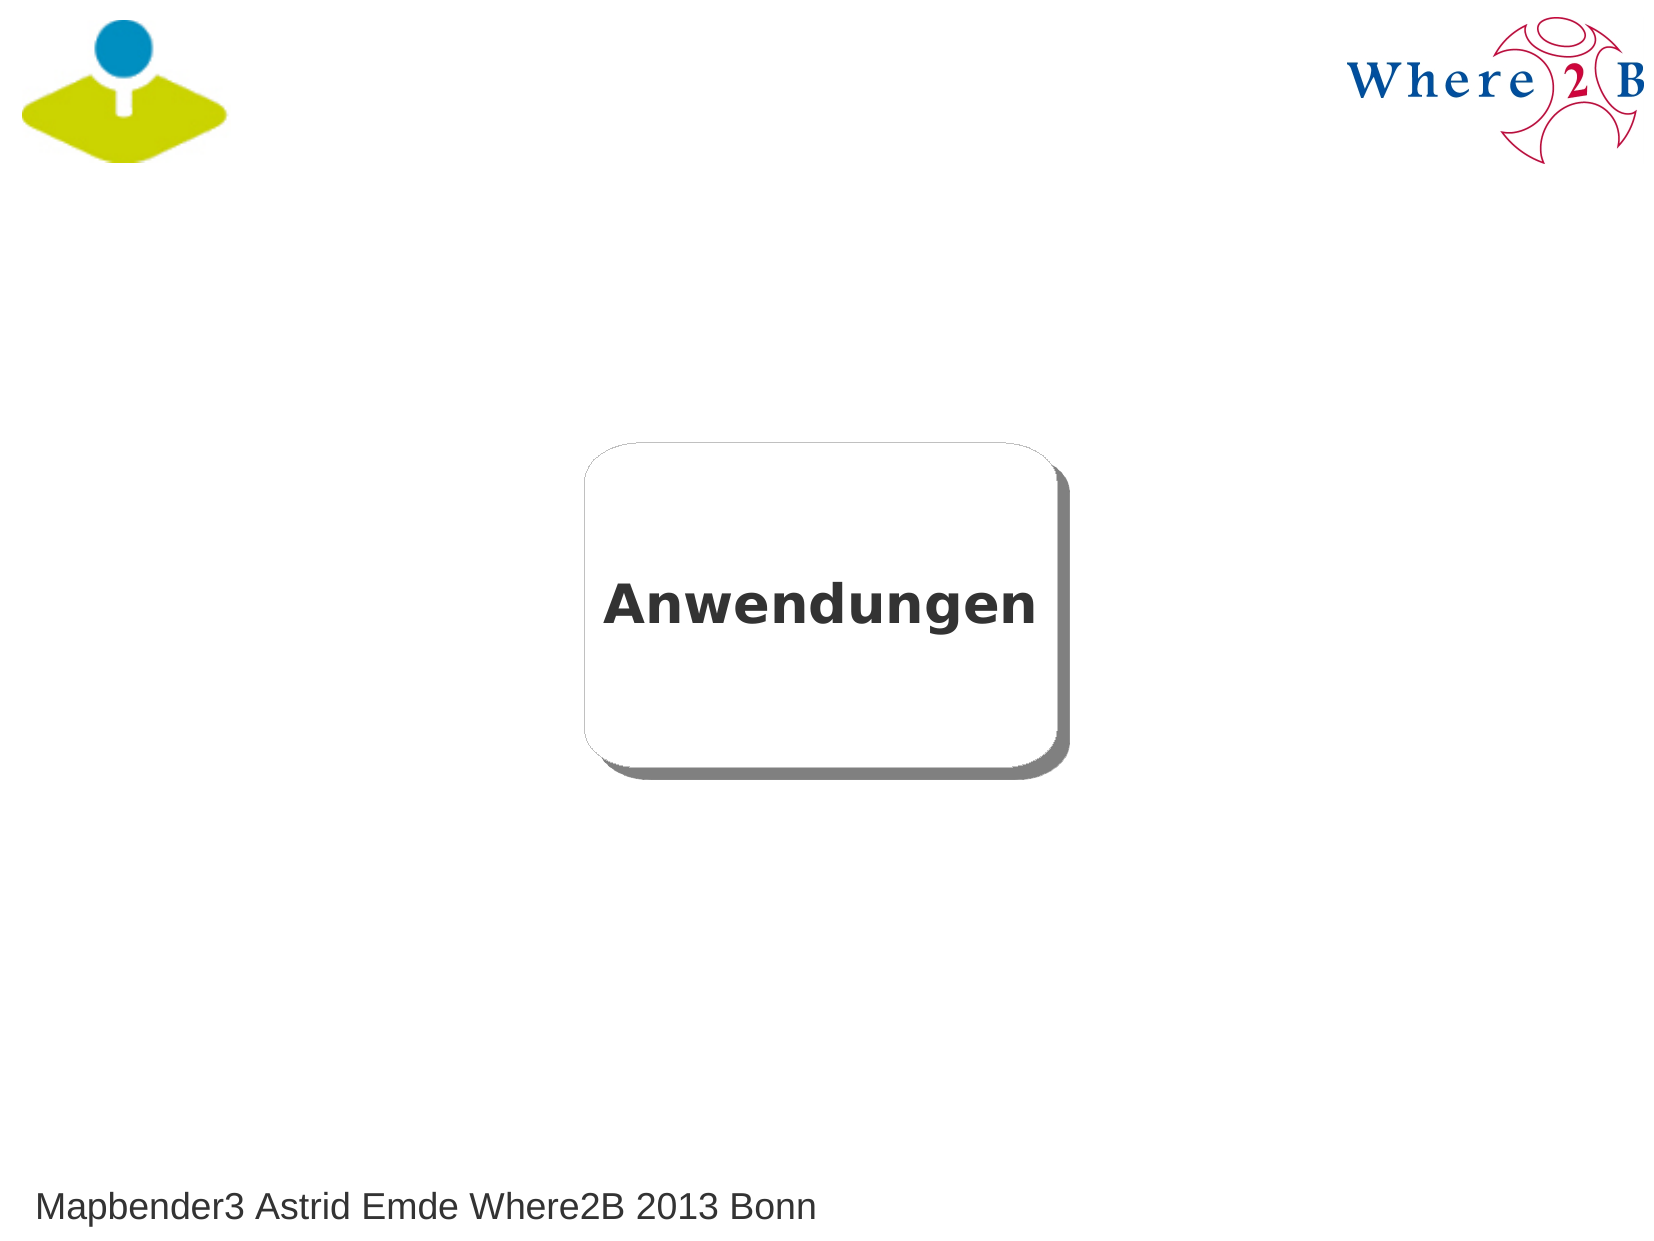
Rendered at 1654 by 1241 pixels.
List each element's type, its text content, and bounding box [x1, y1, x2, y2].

picture [1347, 17, 1644, 164]
text_box Anwendungen [584, 442, 1058, 768]
picture [22, 20, 231, 163]
